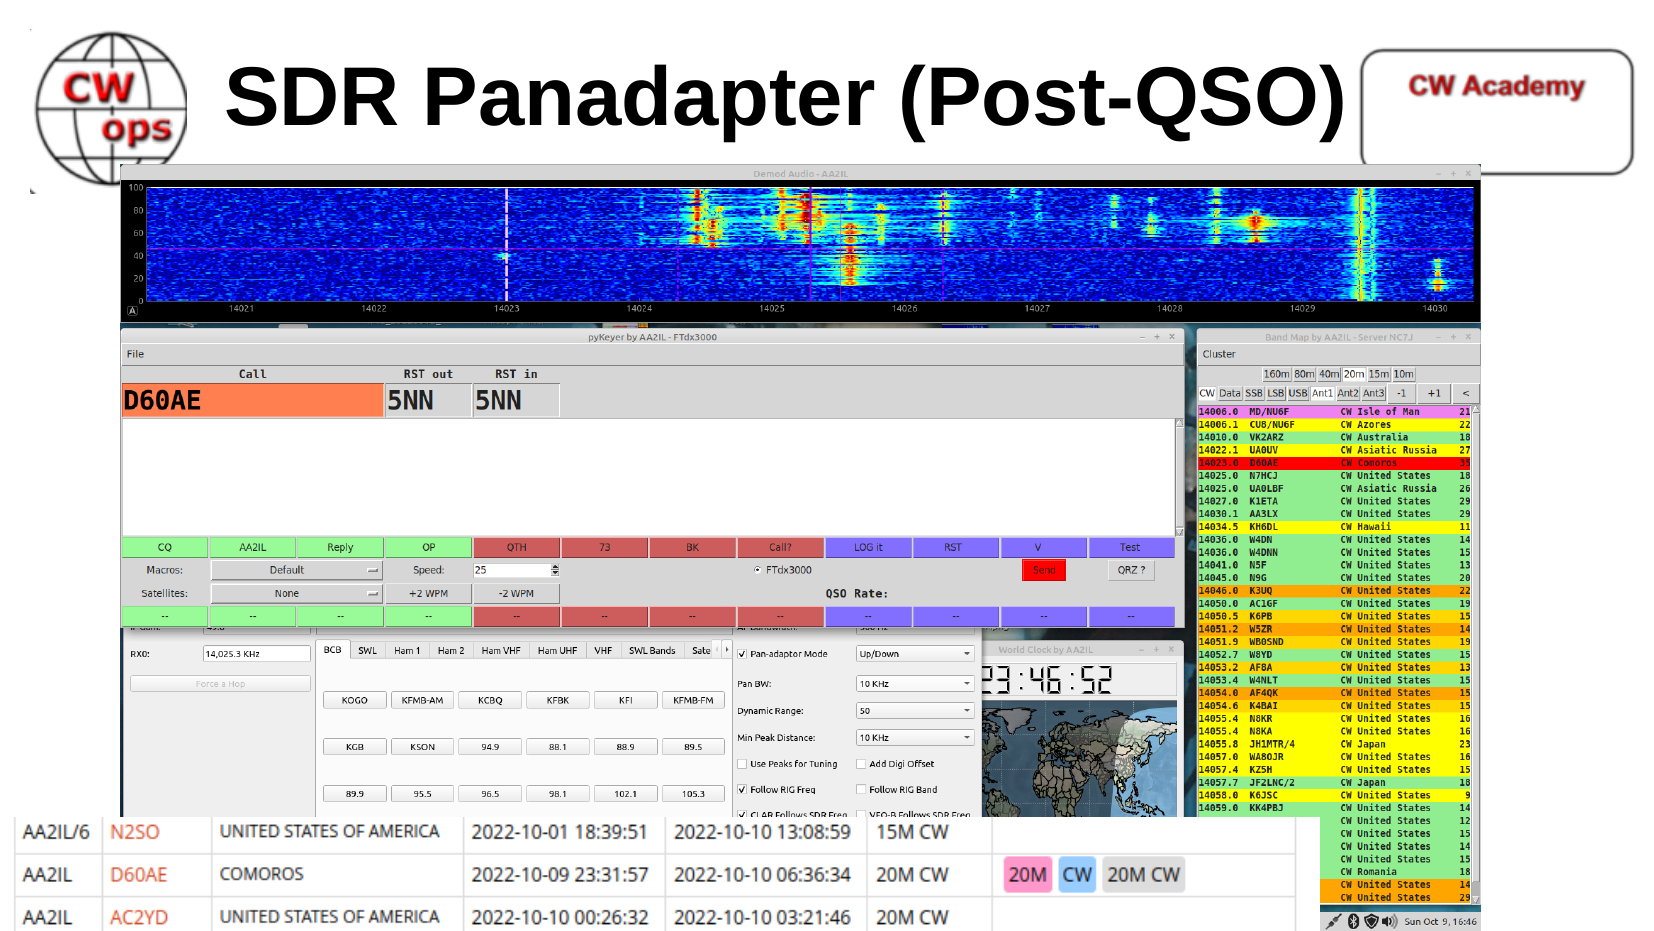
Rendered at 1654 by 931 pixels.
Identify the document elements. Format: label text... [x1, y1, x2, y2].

title SDR Panadapter (Post-QSO) [41, 19, 1531, 175]
picture [0, 29, 1640, 931]
